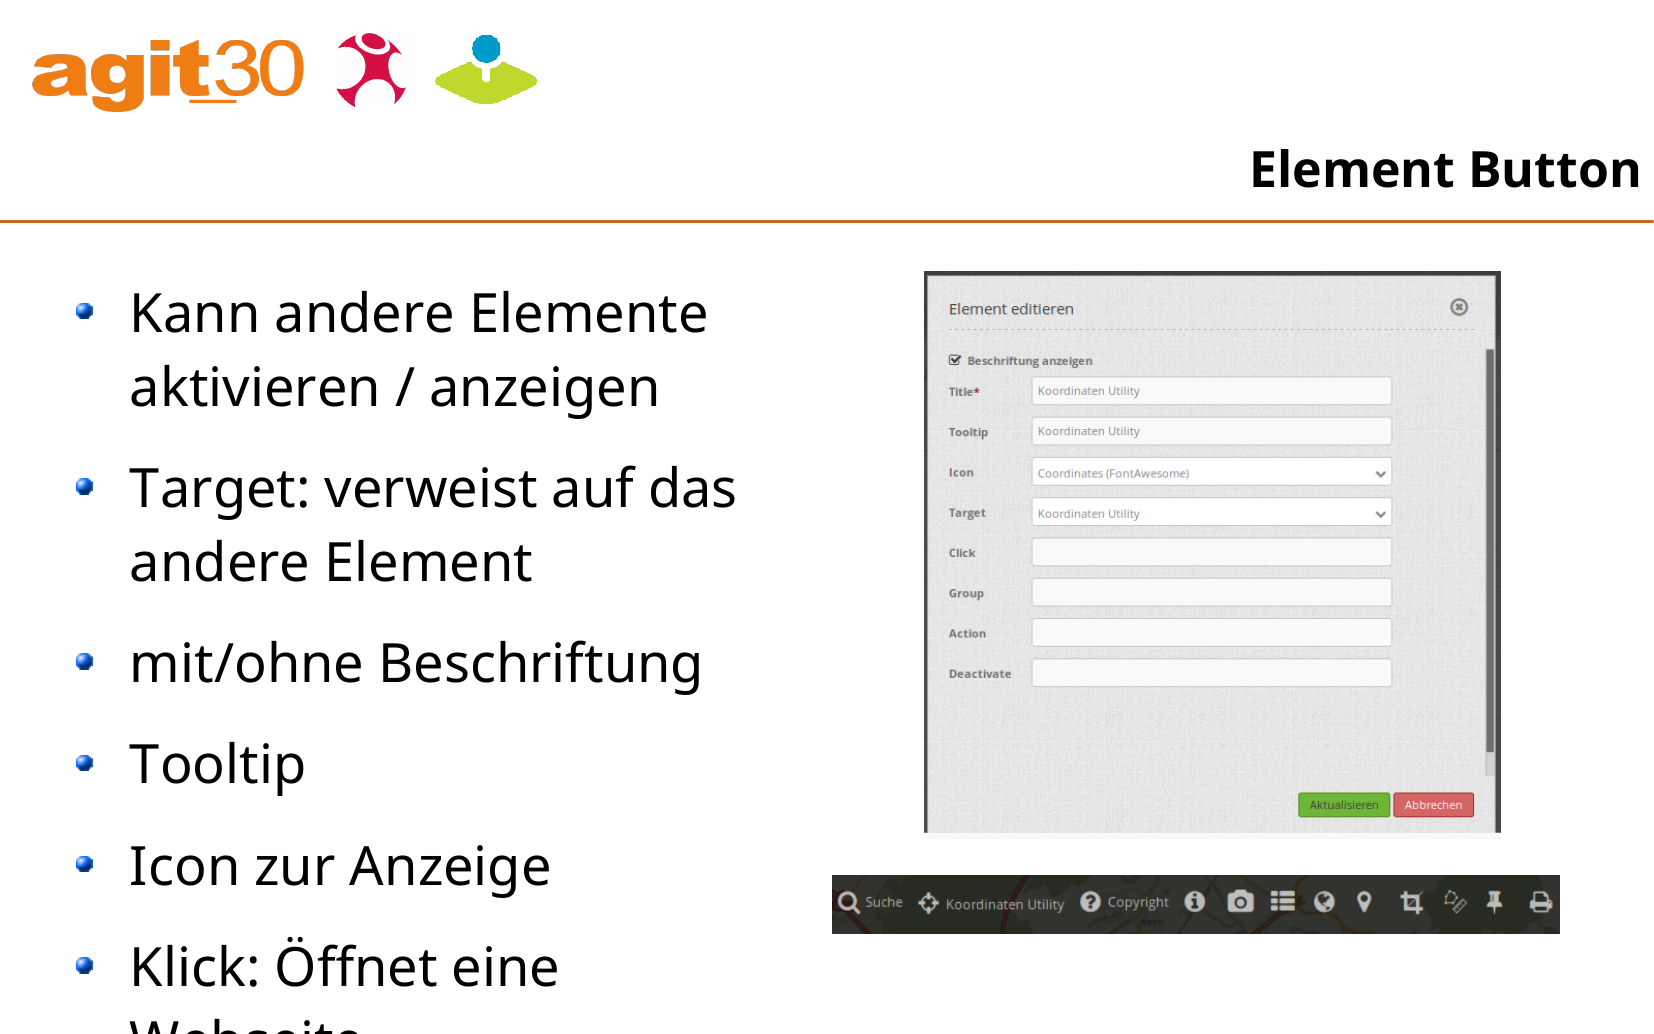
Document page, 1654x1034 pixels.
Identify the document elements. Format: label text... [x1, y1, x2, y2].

title Element Button [153, 124, 1642, 213]
picture [29, 35, 308, 115]
picture [832, 875, 1560, 934]
list Kann andere Elemente aktivieren / anzeigen Target: verweist auf das andere Element mit/ohne Beschriftung Tooltip Icon zur Anzeige Klick: Öffnet eine Webseite [59, 274, 786, 1034]
picture [435, 35, 538, 104]
picture [924, 271, 1501, 839]
